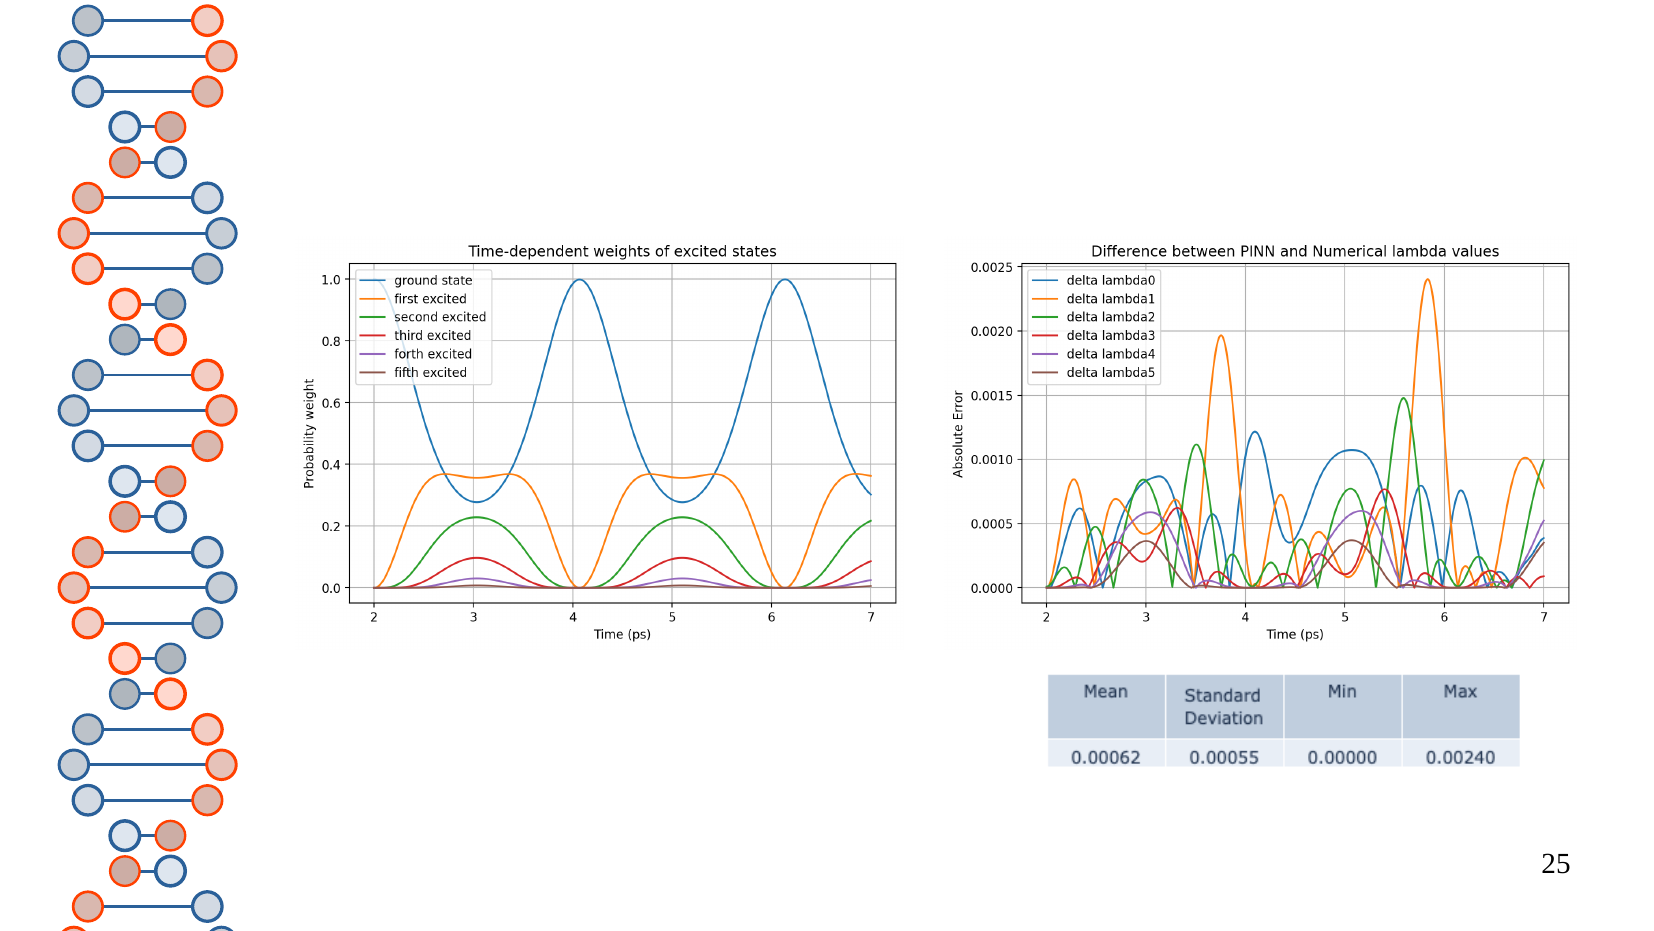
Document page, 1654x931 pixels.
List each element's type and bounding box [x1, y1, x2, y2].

picture [944, 236, 1577, 650]
picture [1033, 661, 1538, 785]
picture [295, 236, 904, 650]
